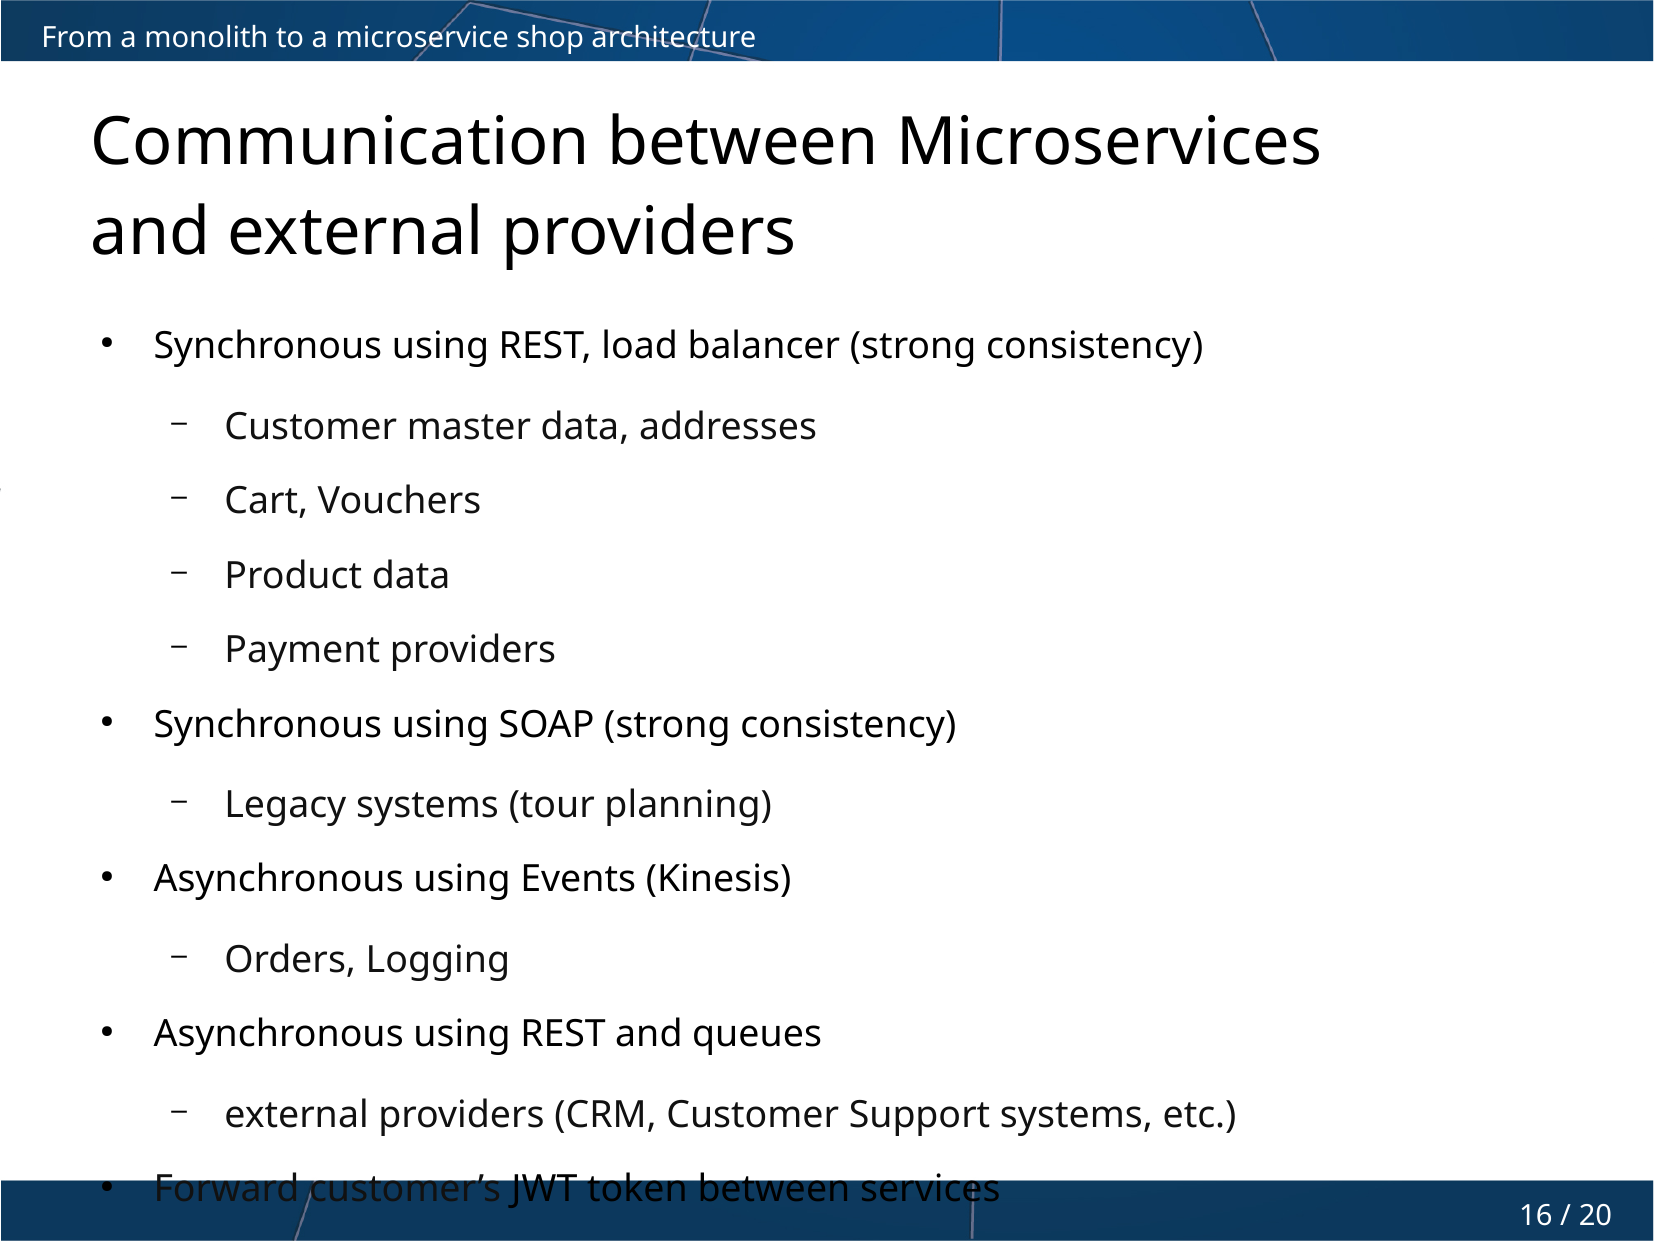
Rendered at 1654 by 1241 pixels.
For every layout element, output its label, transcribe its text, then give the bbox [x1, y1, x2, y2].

list Synchronous using REST, load balancer (strong consistency) Customer master data, addresses Cart, Vouchers Product data Payment providers Synchronous using SOAP (strong consistency) Legacy systems (tour planning) Asynchronous using Events (Kinesis) Orders, Logging Asynchronous using REST and queues external providers (CRM, Customer Support systems, etc.) Forward customer’s JWT token between services [82, 318, 1571, 1241]
title Communication between Microservices and external providers [31, 66, 1538, 301]
picture [0, 0, 1654, 1241]
